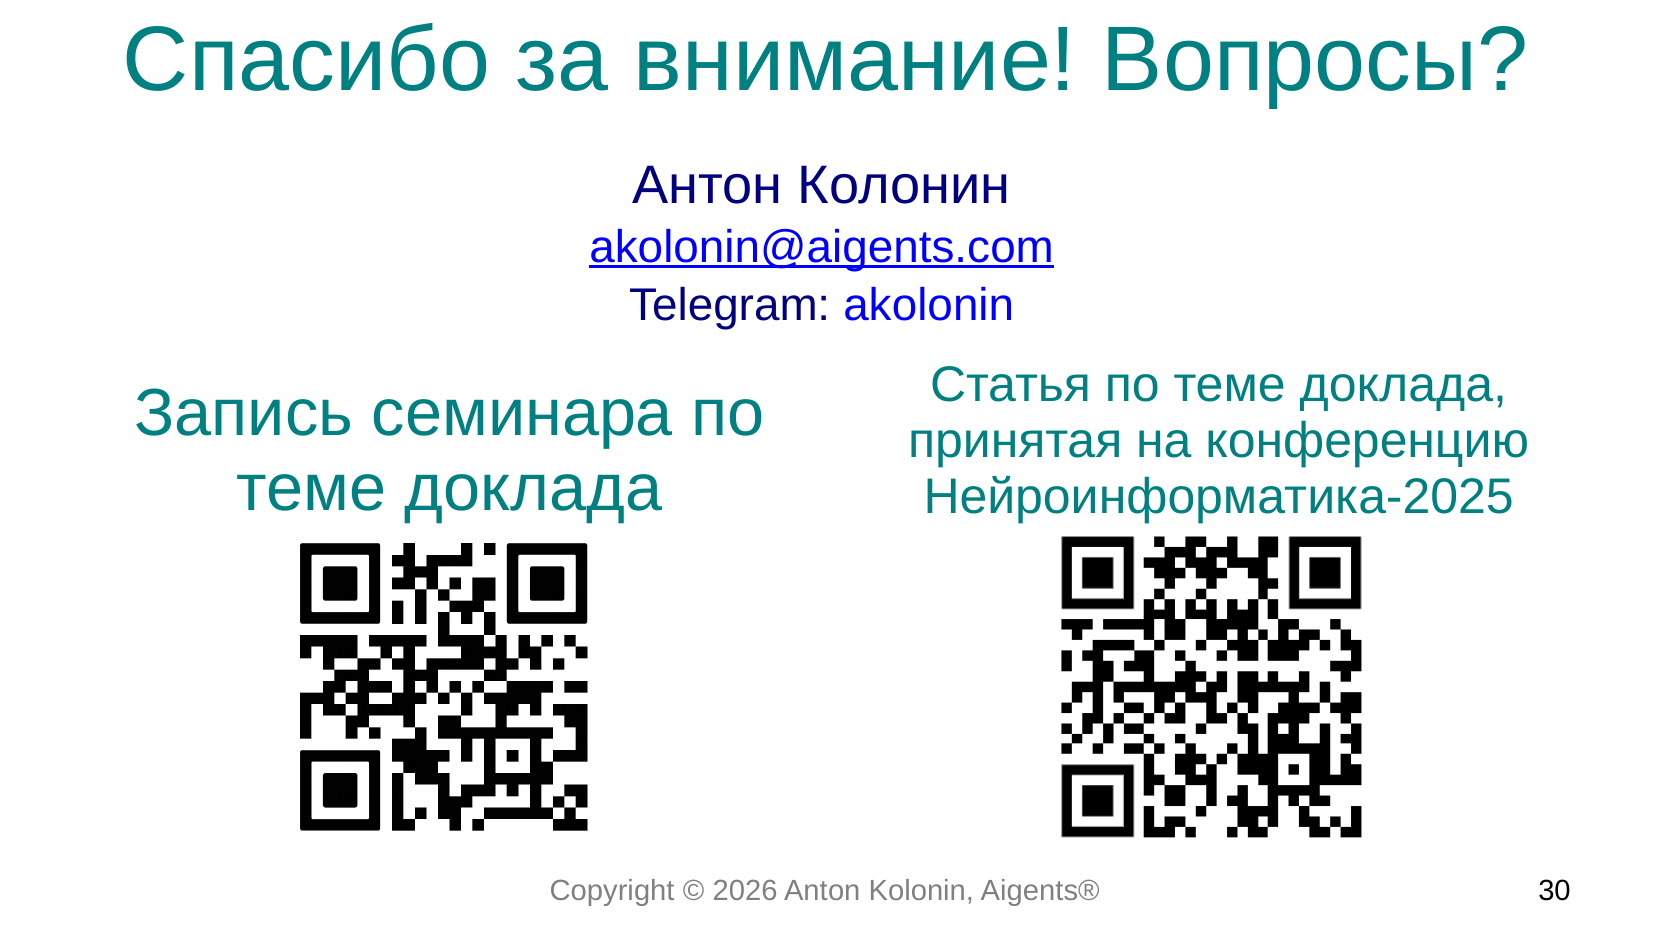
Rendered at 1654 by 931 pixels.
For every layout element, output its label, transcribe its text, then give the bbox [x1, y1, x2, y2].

picture [1050, 524, 1375, 852]
text_box Спасибо за внимание! Вопросы? [0, 0, 1654, 151]
picture [294, 536, 595, 837]
text_box Антон Колонин akolonin@aigents.com Telegram: akolonin [256, 151, 1388, 382]
text_box Статья по теме доклада, принятая на конференцию Нейроинформатика-2025 [825, 349, 1613, 663]
text_box Запись семинара по теме доклада [112, 367, 788, 543]
